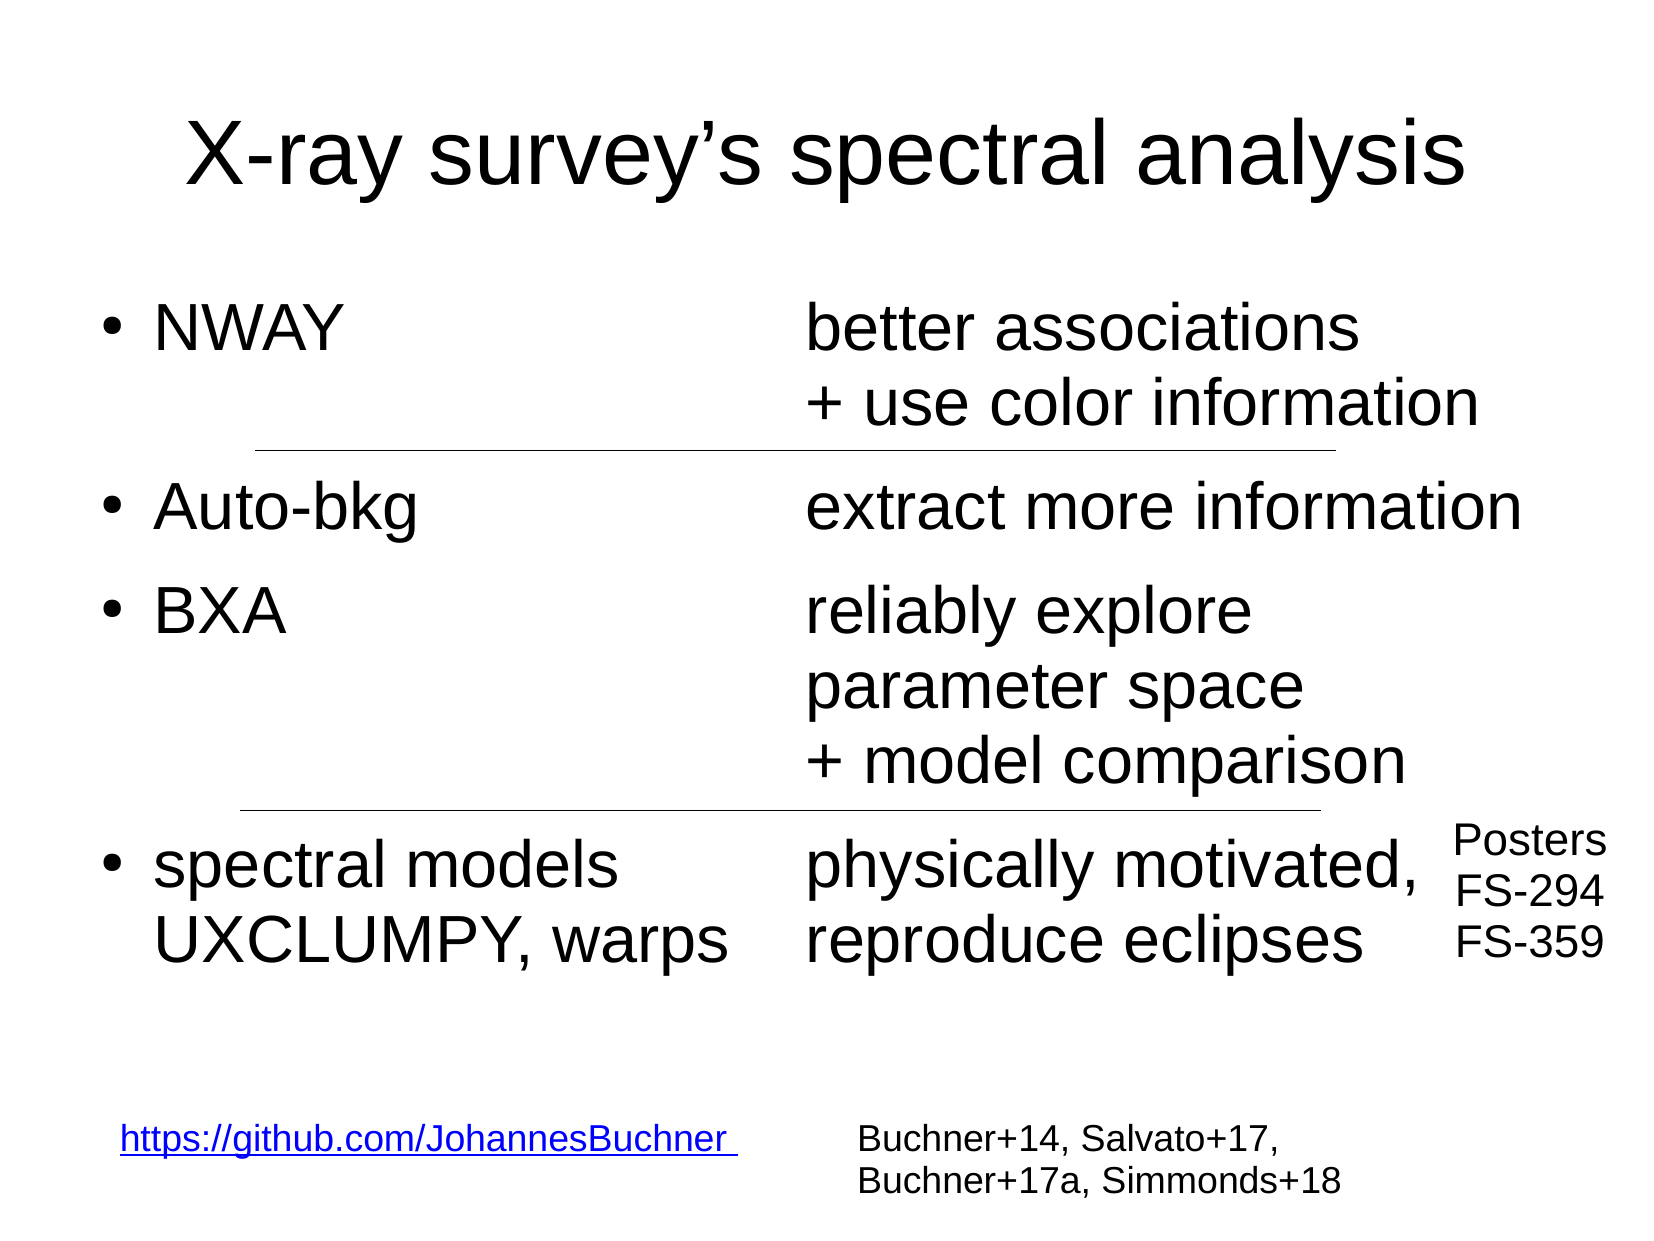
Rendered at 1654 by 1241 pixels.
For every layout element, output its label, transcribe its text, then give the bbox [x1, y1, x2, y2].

text_box https://github.com/JohannesBuchner [105, 1110, 811, 1167]
text_box Buchner+14, Salvato+17, Buchner+17a, Simmonds+18 [842, 1110, 1593, 1209]
title X-ray survey’s spectral analysis [82, 49, 1571, 257]
text_box Posters FS-294 FS-359 [1571, 806, 1654, 991]
list NWAY Auto-bkg BXA spectral models UXCLUMPY, warps [82, 290, 735, 1010]
list better associations + use color information extract more information reliably explore parameter space + model comparison physically motivated, reproduce eclipses [735, 290, 1571, 1010]
